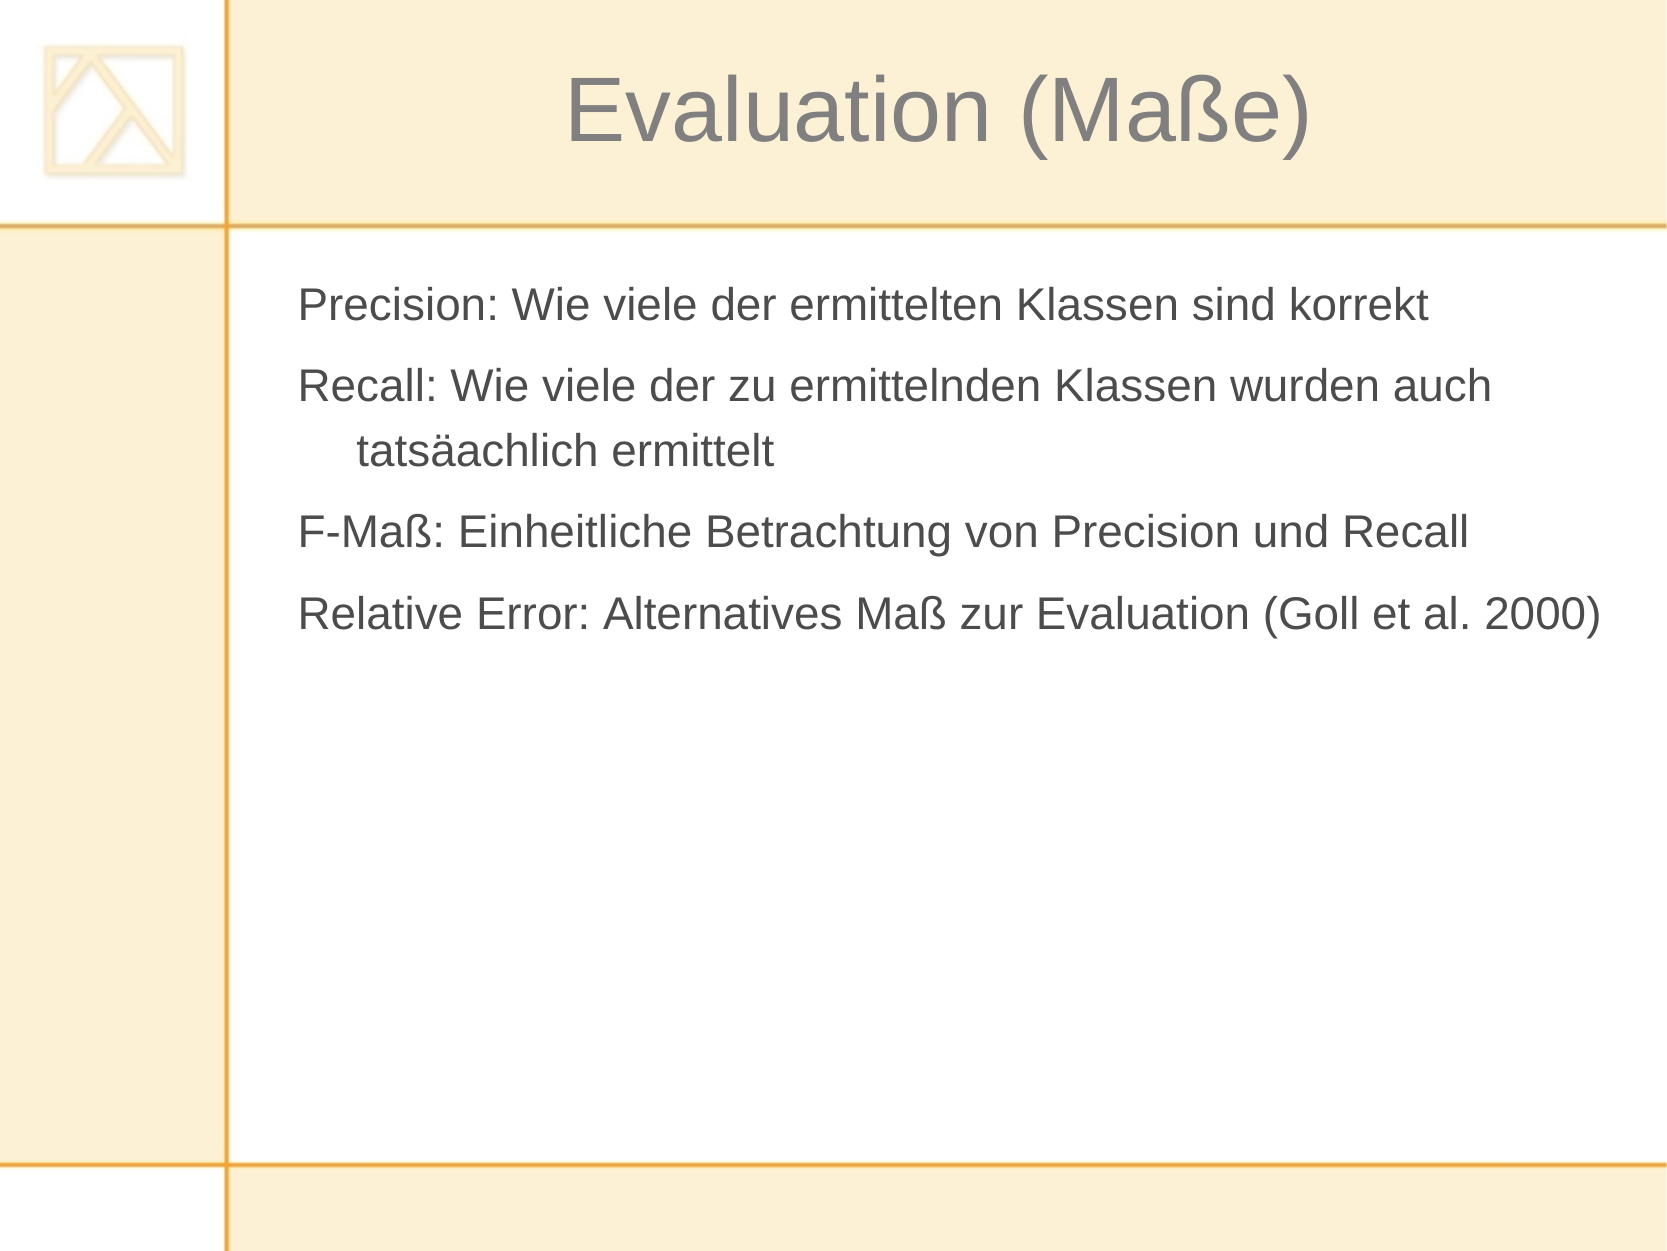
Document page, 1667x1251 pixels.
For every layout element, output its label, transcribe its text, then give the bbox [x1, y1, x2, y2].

picture [0, 0, 1667, 1251]
title Evaluation (Maße) [268, 0, 1611, 238]
list Precision: Wie viele der ermittelten Klassen sind korrekt Recall: Wie viele der zu ermittelnden Klassen wurden auch tatsäachlich ermittelt F-Maß: Einheitliche Betrachtung von Precision und Recall Relative Error: Alternatives Maß zur Evaluation (Goll et al. 2000) [268, 265, 1611, 1176]
